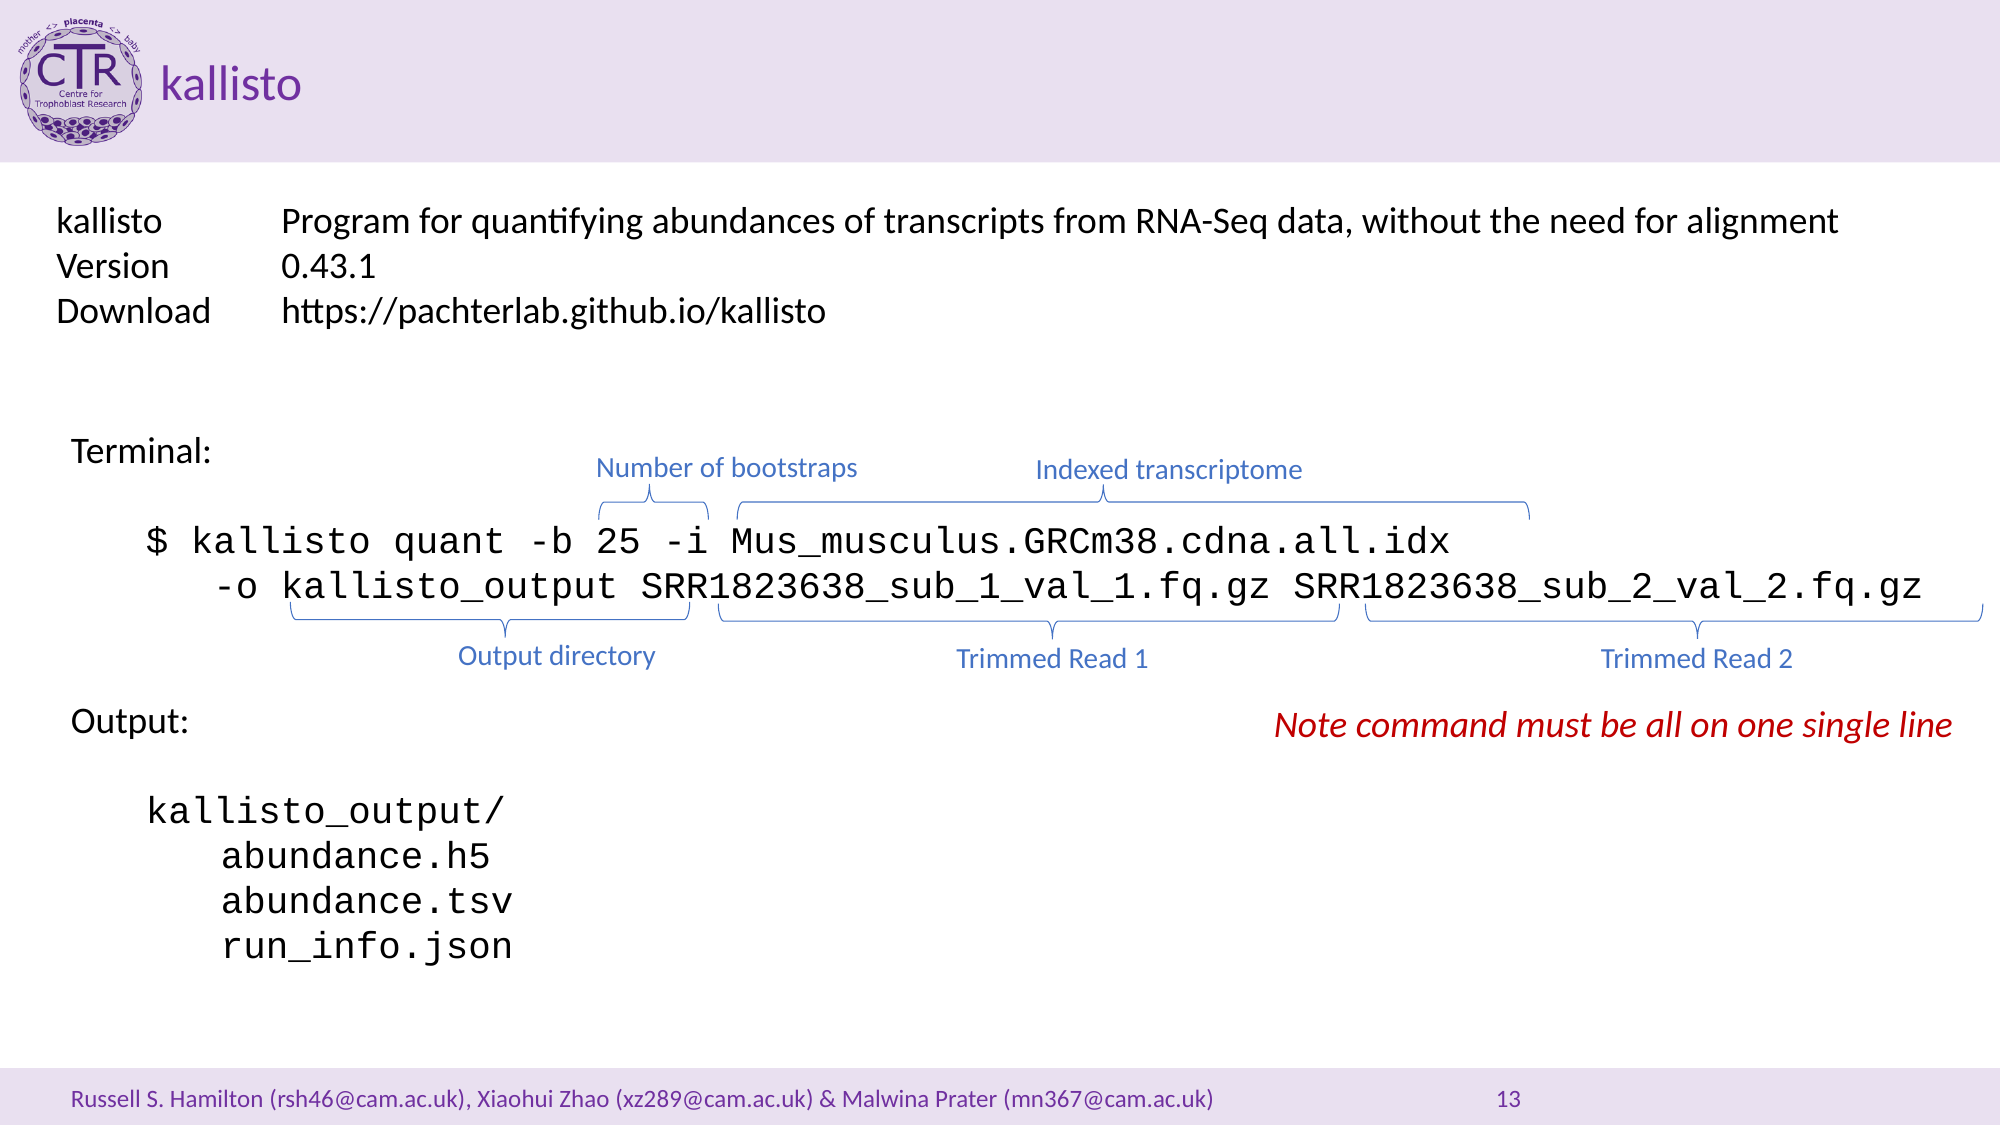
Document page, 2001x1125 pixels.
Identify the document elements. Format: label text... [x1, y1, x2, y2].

text_box [0, 0, 2000, 162]
text_box Number of bootstraps [580, 441, 876, 492]
text_box kallisto Program for quantifying abundances of transcripts from RNA-Seq data, without the need for alignment Version 0.43.1 Download https://pachterlab.github.io/kallisto [41, 189, 1953, 341]
text_box Terminal: $ kallisto quant -b 25 -i Mus_musculus.GRCm38.cdna.all.idx -o kallisto_output SRR1823638_sub_1_val_1.fq.gz SRR1823638_sub_2_val_2.fq.gz Output: kallisto_output/ abundance.h5 abundance.tsv run_info.json [55, 418, 2000, 979]
text_box Trimmed Read 2 [1585, 632, 1811, 683]
text_box Output directory [443, 628, 675, 680]
text_box kallisto [145, 43, 319, 119]
text_box Russell S. Hamilton (rsh46@cam.ac.uk), Xiaohui Zhao (xz289@cam.ac.uk) & Malwina Prater (mn367@cam.ac.uk) 13 [56, 1075, 1910, 1120]
text_box [0, 1068, 2000, 1125]
text_box Trimmed Read 1 [941, 632, 1167, 683]
text_box Indexed transcriptome [1020, 442, 1329, 494]
text_box Note command must be all on one single line [1258, 692, 2000, 754]
